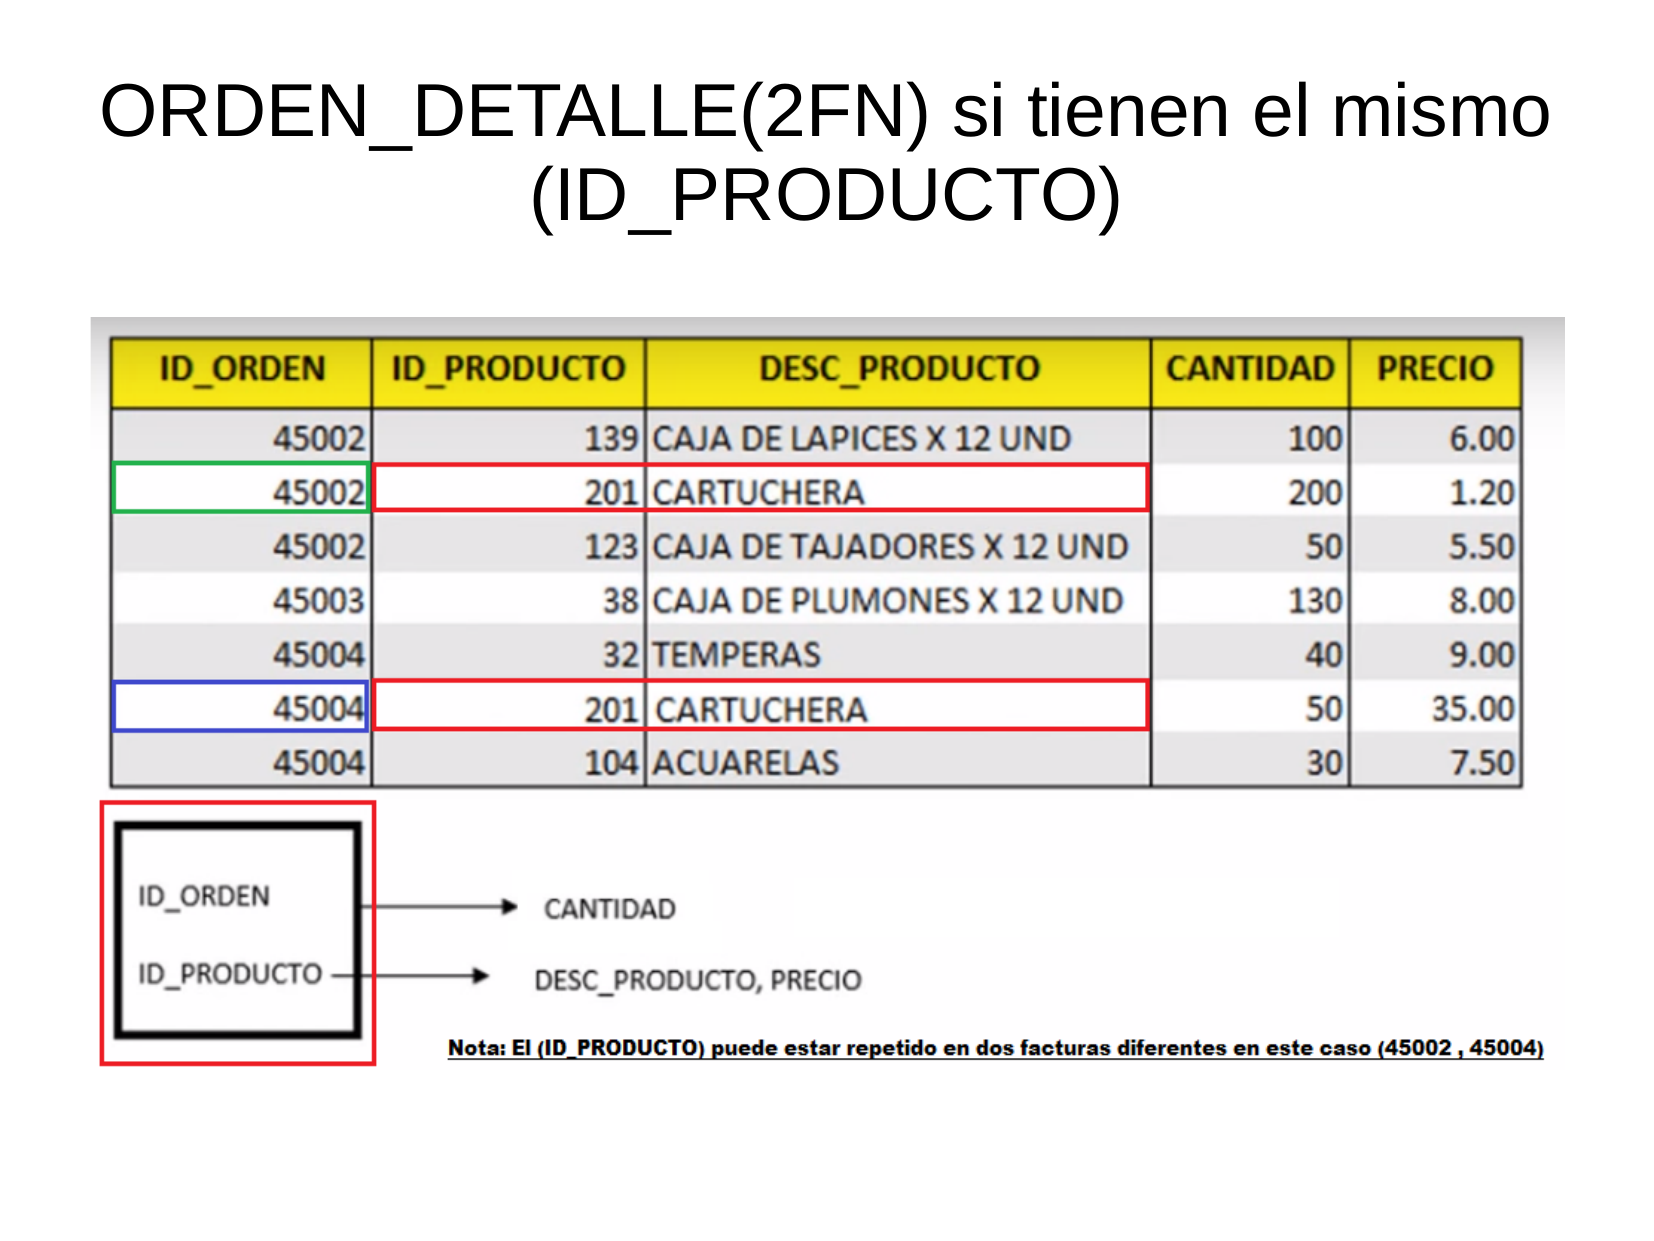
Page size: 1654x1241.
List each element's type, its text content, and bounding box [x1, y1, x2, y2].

title ORDEN_DETALLE(2FN) si tienen el mismo (ID_PRODUCTO) [82, 49, 1571, 257]
picture [88, 317, 1565, 1093]
